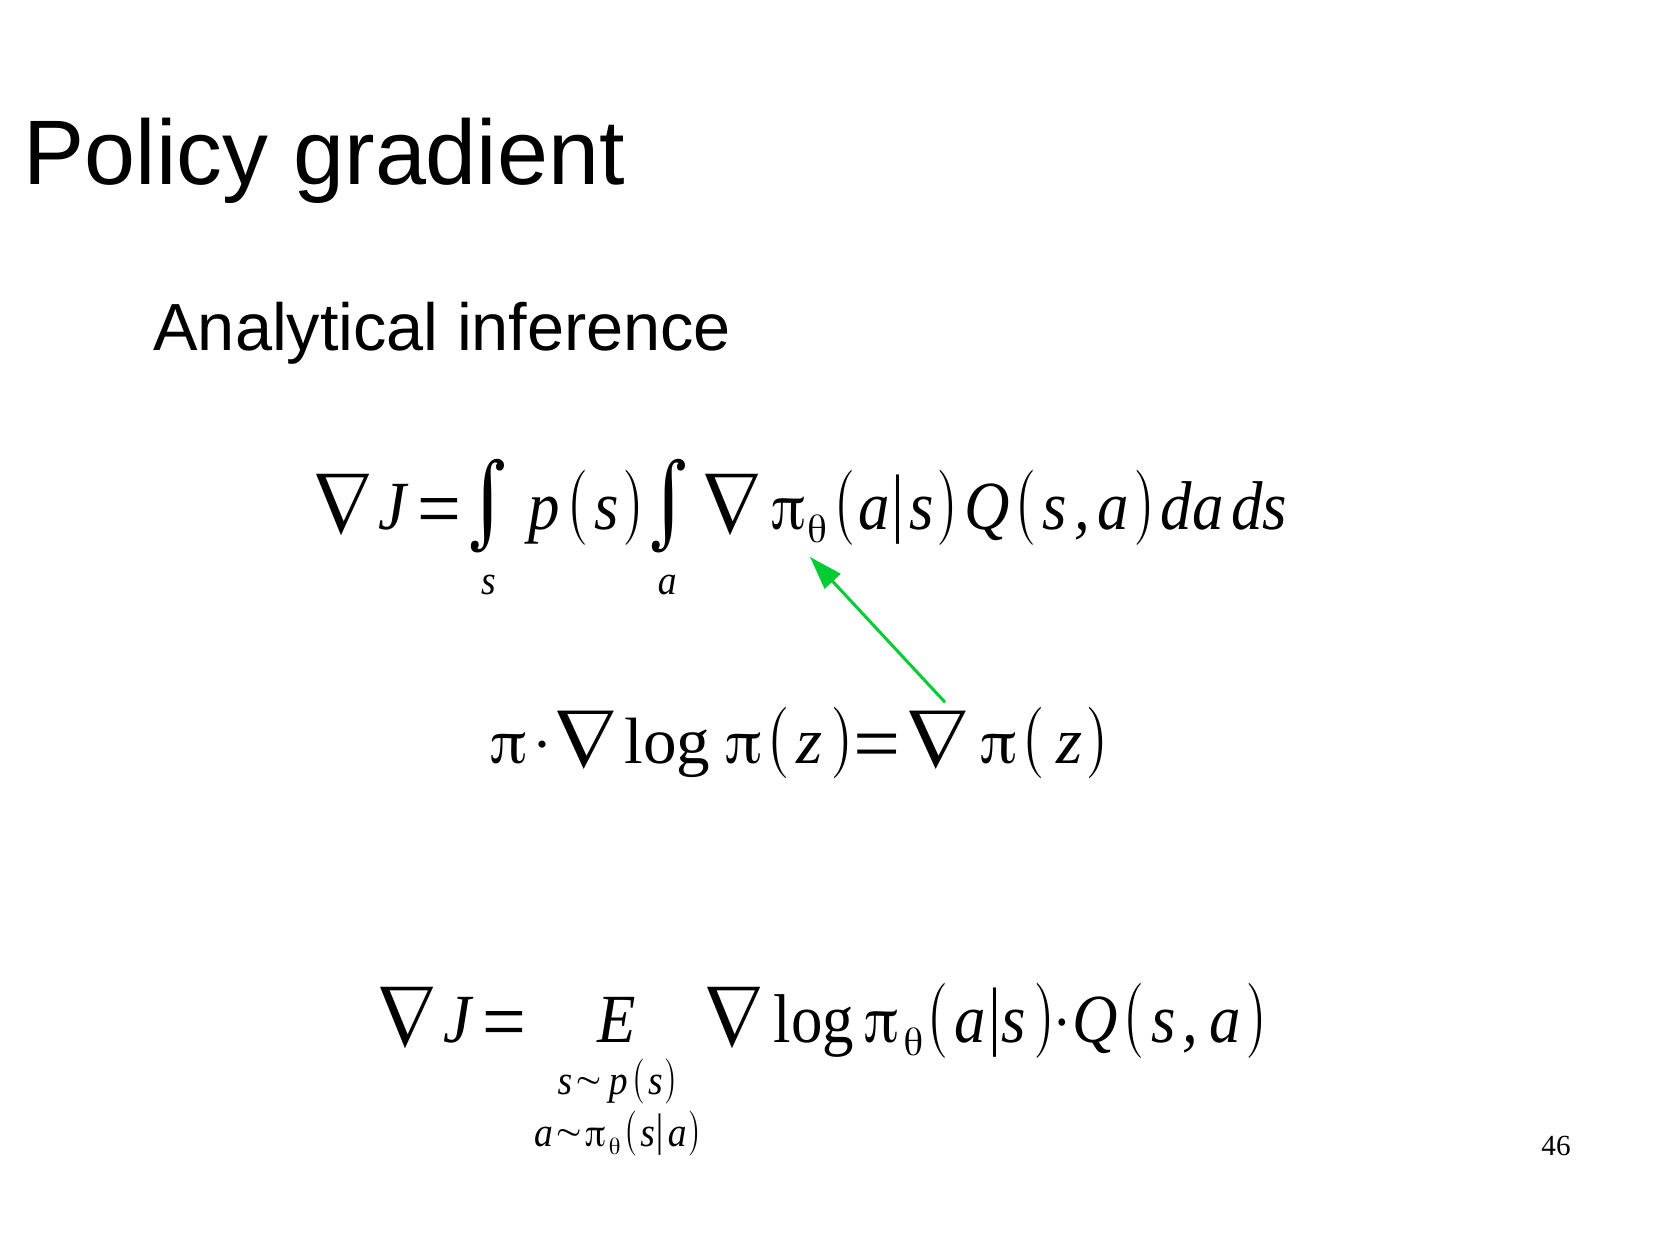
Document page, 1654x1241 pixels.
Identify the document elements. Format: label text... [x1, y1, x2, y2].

list Analytical inference [82, 290, 1571, 1010]
chart [473, 702, 1126, 782]
title Policy gradient [23, 49, 1512, 257]
chart [296, 452, 1306, 604]
chart [361, 977, 1280, 1158]
